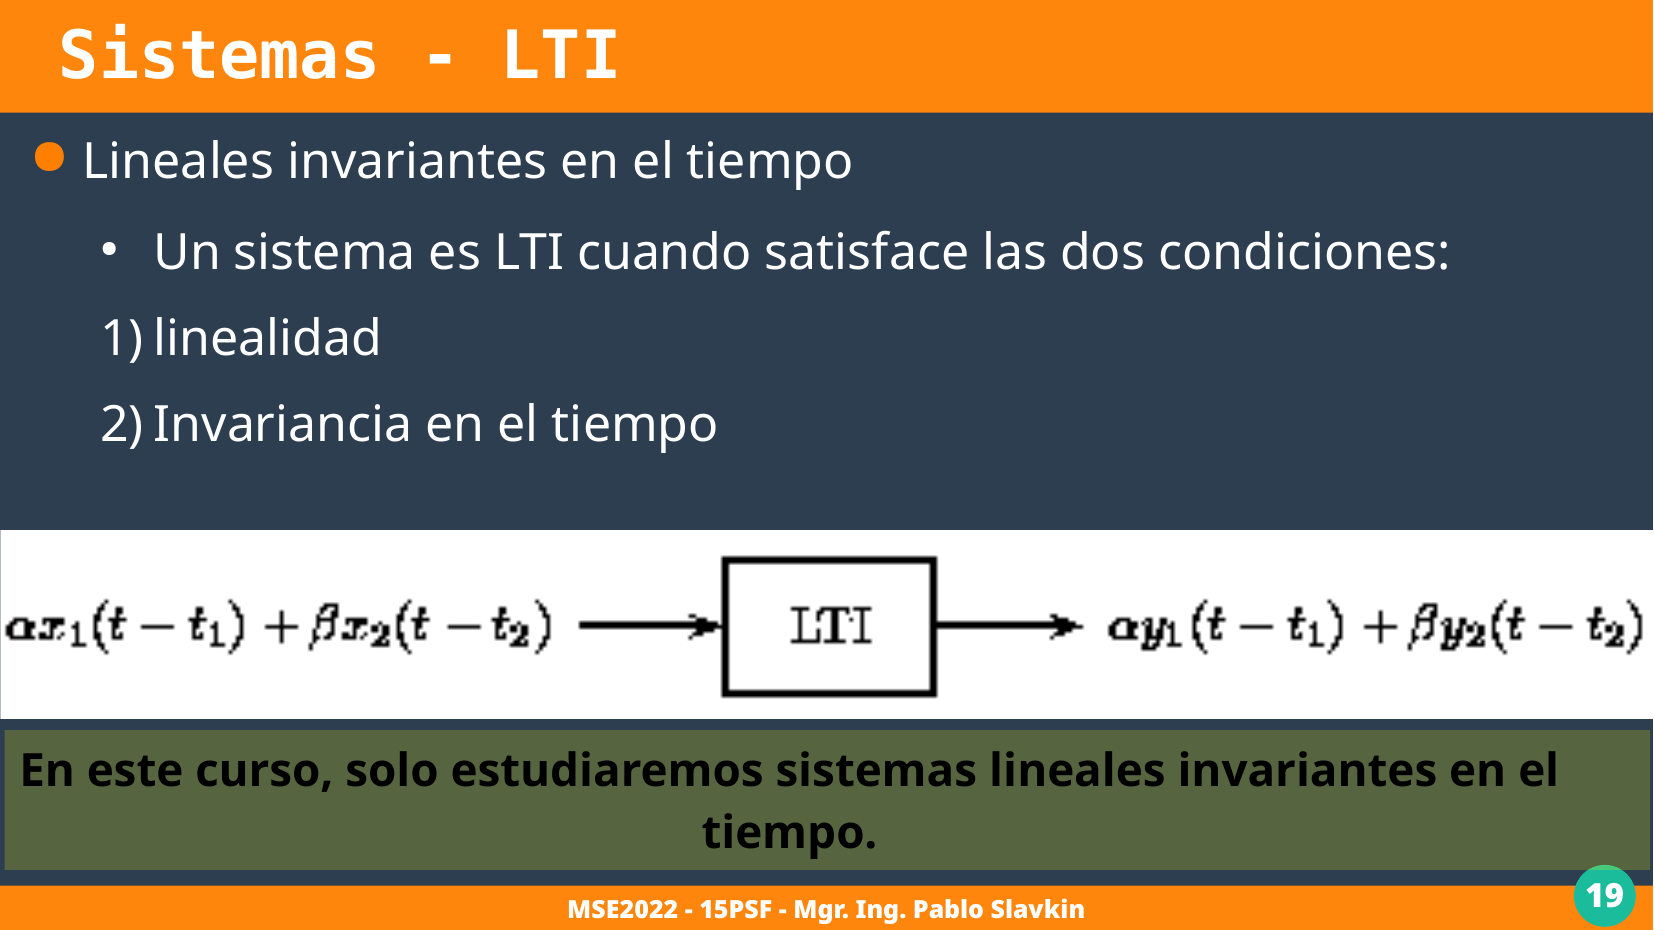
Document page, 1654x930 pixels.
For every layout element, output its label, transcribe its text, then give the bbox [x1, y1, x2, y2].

text_box En este curso, solo estudiaremos sistemas lineales invariantes en el tiempo. [4, 753, 1651, 847]
title Sistemas - LTI [58, 16, 1594, 125]
picture [0, 530, 1654, 719]
list Lineales invariantes en el tiempo Un sistema es LTI cuando satisface las dos condiciones: linealidad Invariancia en el tiempo [11, 125, 1641, 526]
